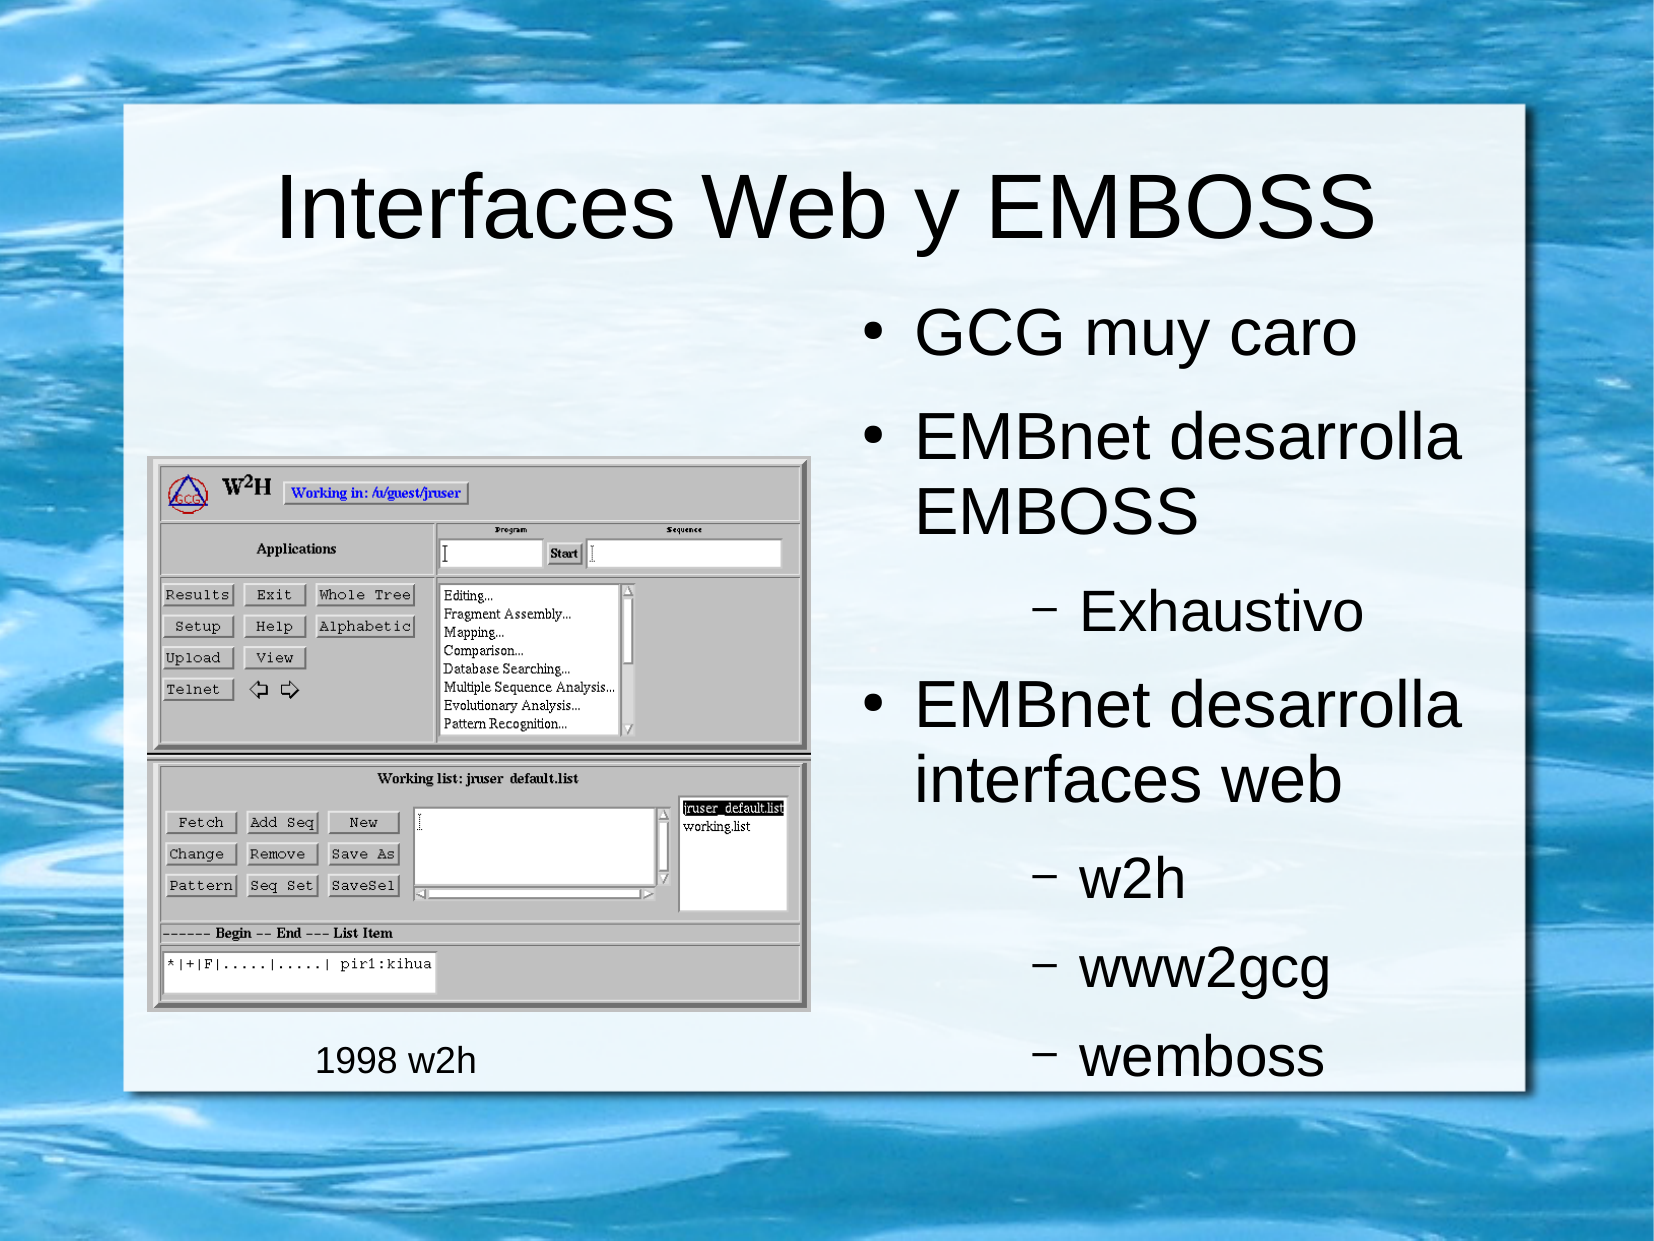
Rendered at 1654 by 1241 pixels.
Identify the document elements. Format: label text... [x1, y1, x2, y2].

text_box 1998 w2h [300, 1032, 492, 1090]
picture [0, 0, 1654, 1241]
list GCG muy caro EMBnet desarrolla EMBOSS Exhaustivo EMBnet desarrolla interfaces web w2h www2gcg wemboss [843, 295, 1507, 1100]
title Interfaces Web y EMBOSS [147, 125, 1506, 288]
